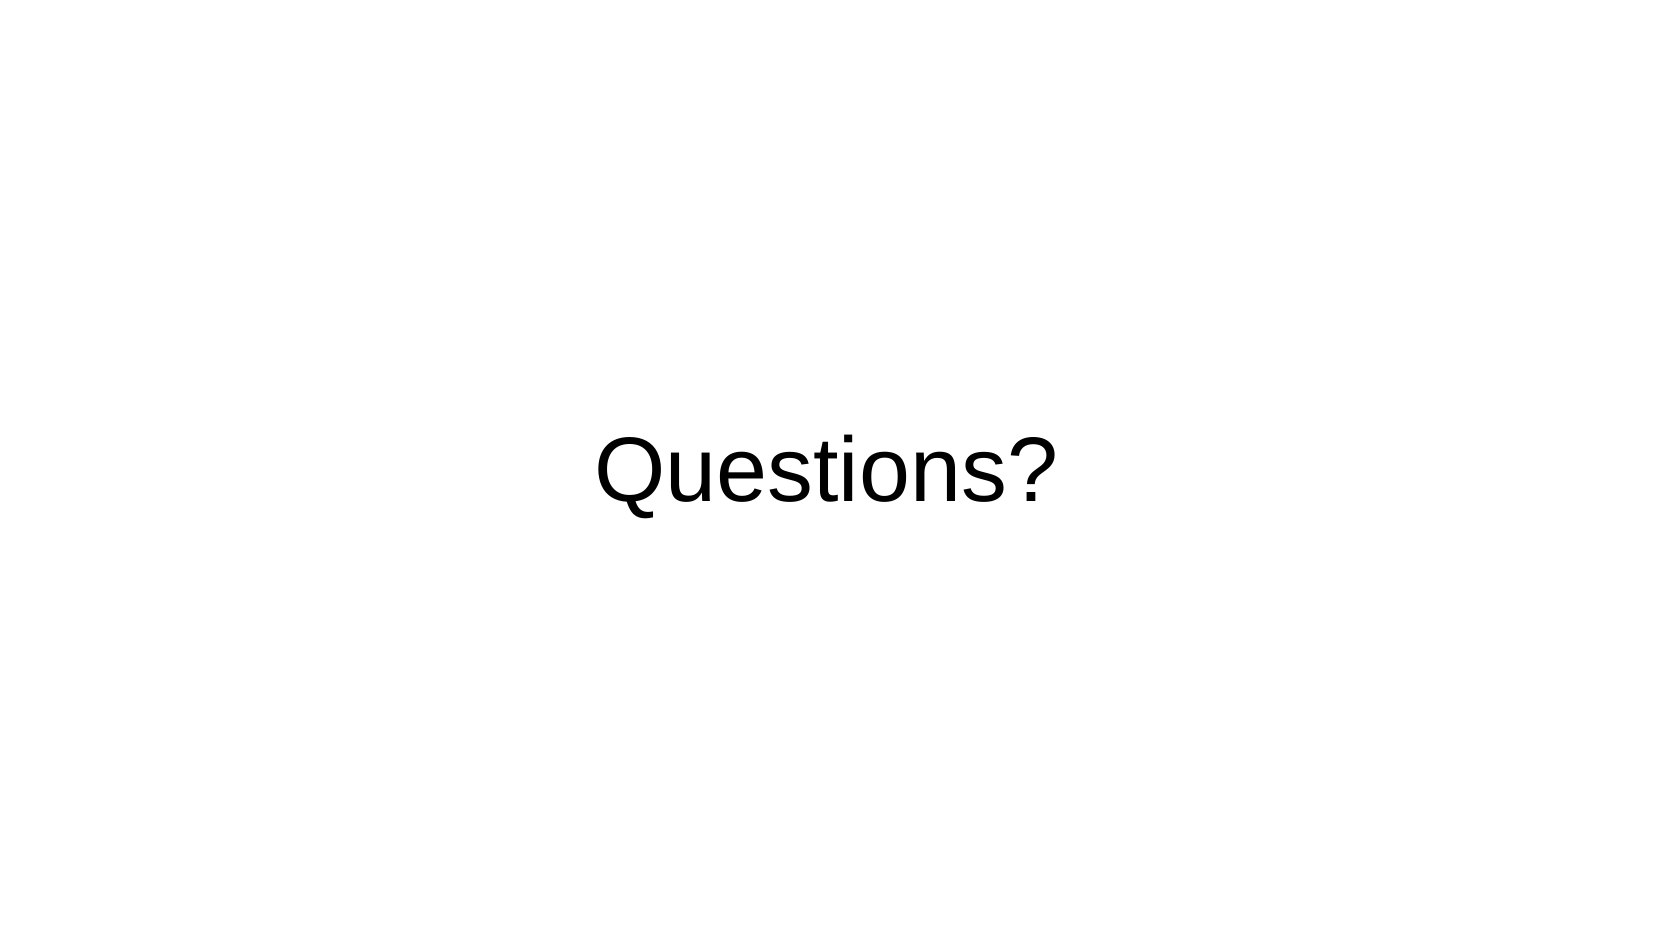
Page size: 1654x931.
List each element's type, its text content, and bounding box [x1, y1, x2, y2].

text_box Questions? [82, 387, 1571, 543]
